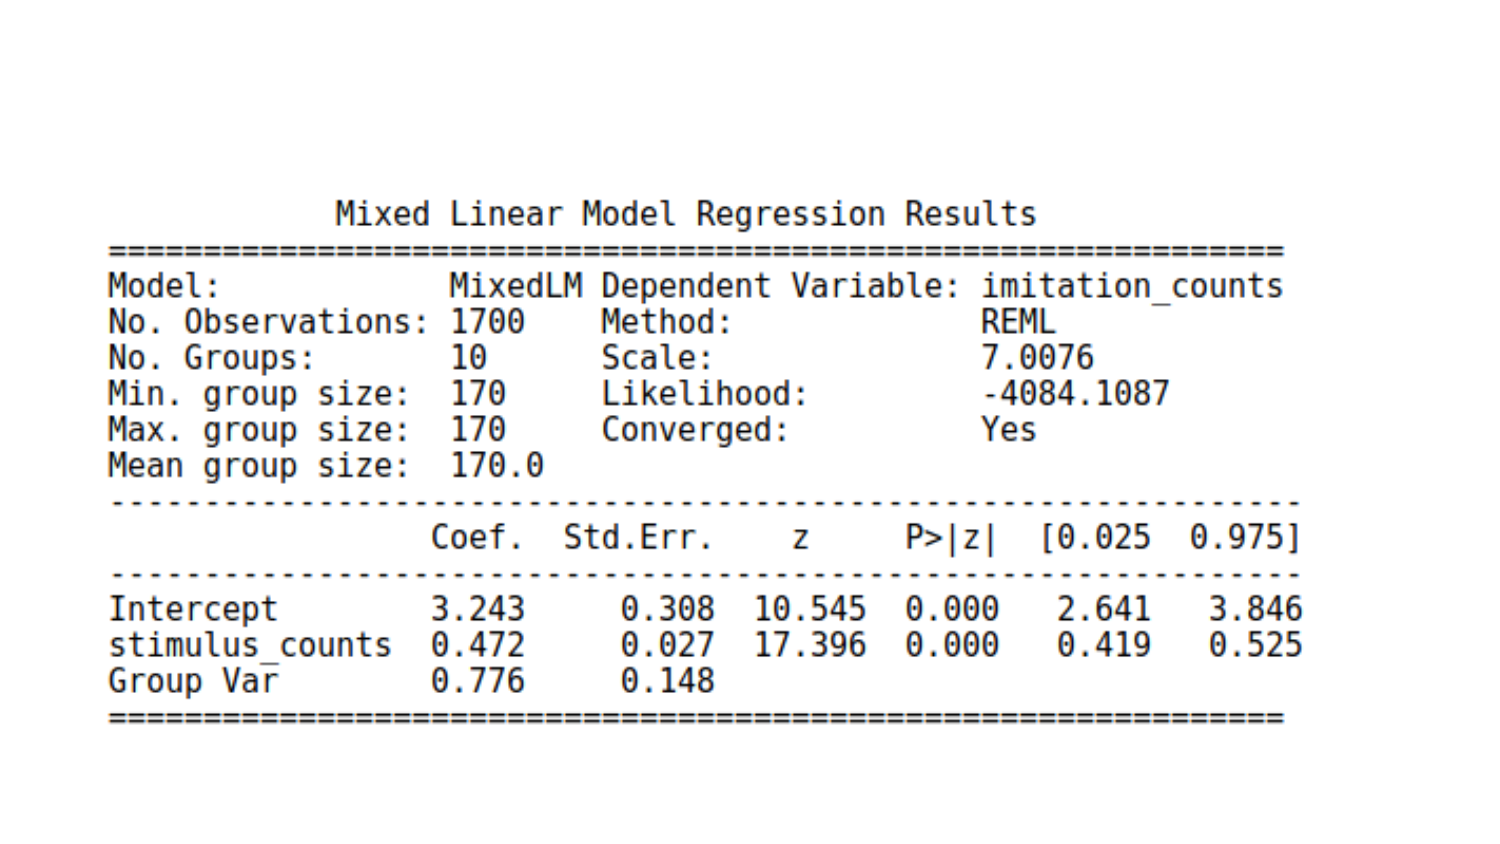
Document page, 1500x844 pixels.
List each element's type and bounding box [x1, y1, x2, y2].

picture [77, 188, 1422, 750]
